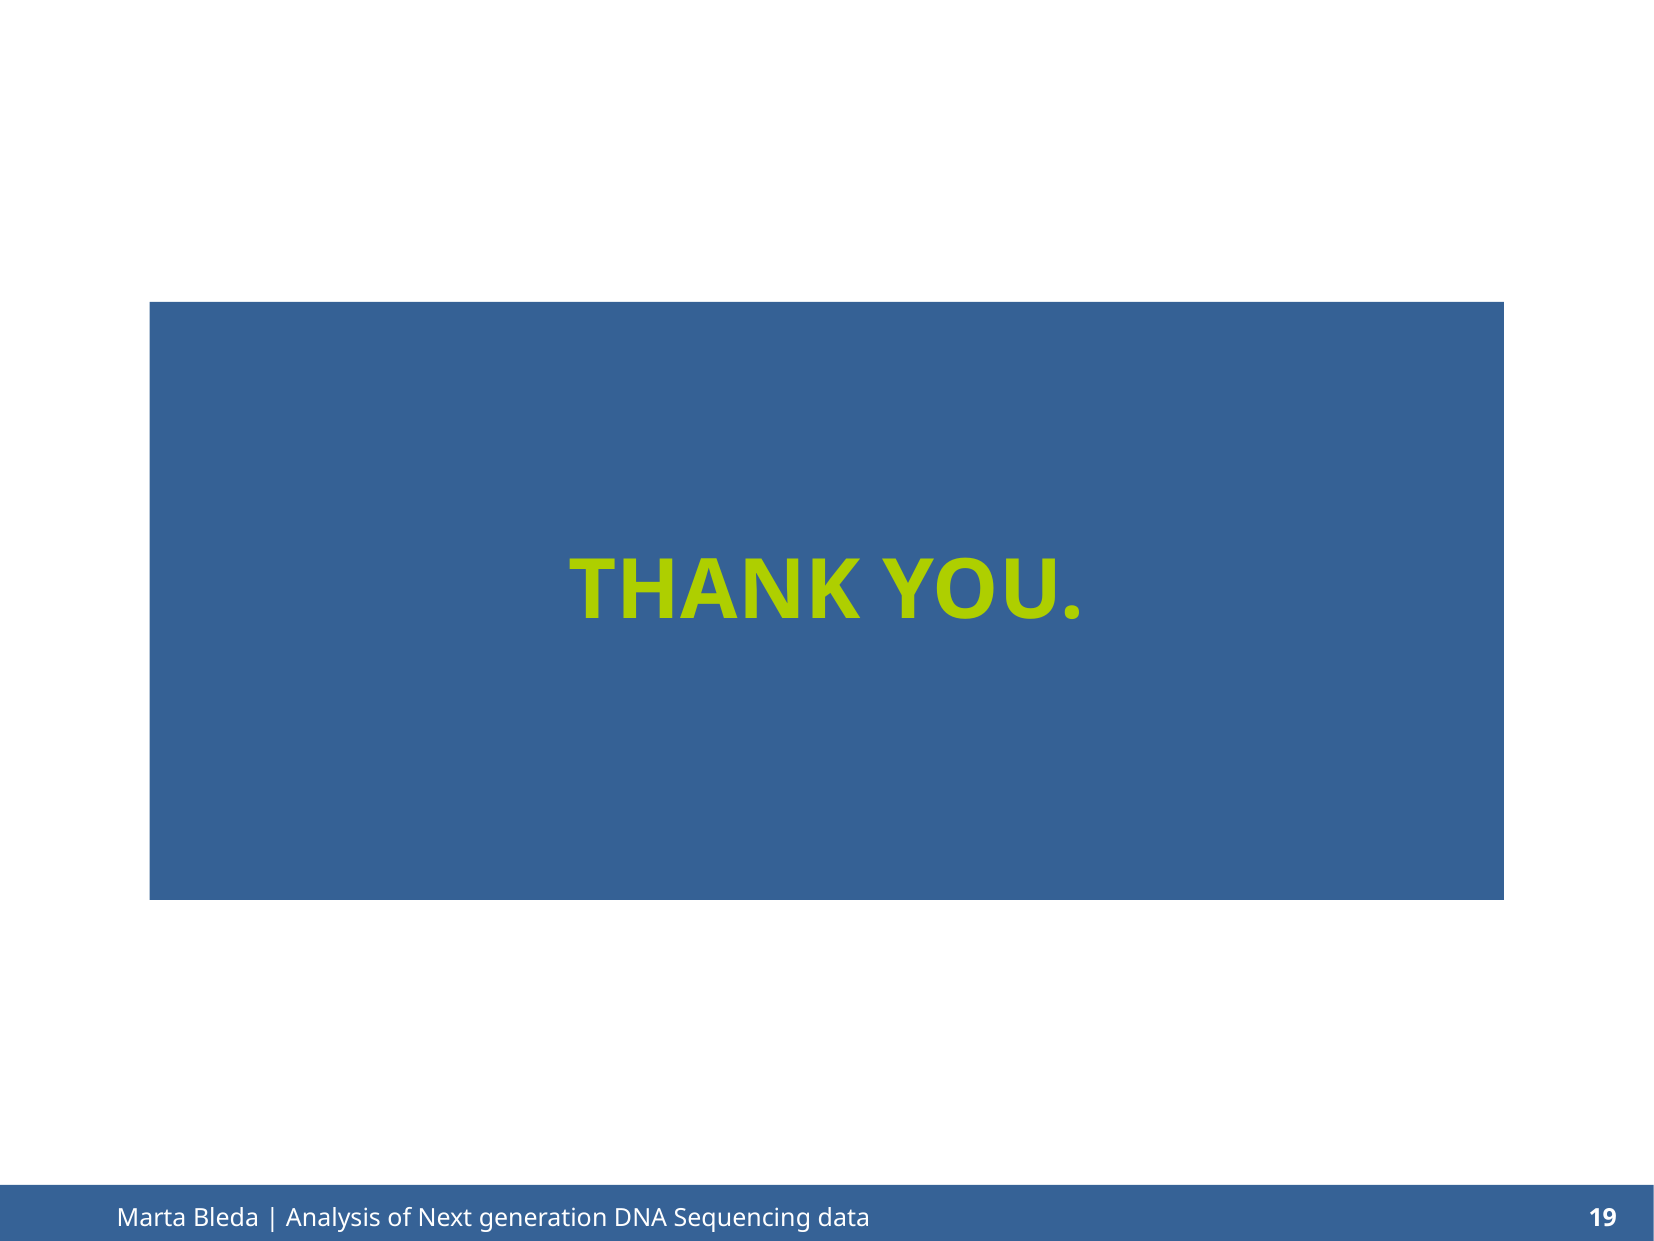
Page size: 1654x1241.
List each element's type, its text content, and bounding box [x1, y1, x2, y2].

title THANK YOU. [219, 351, 1435, 821]
